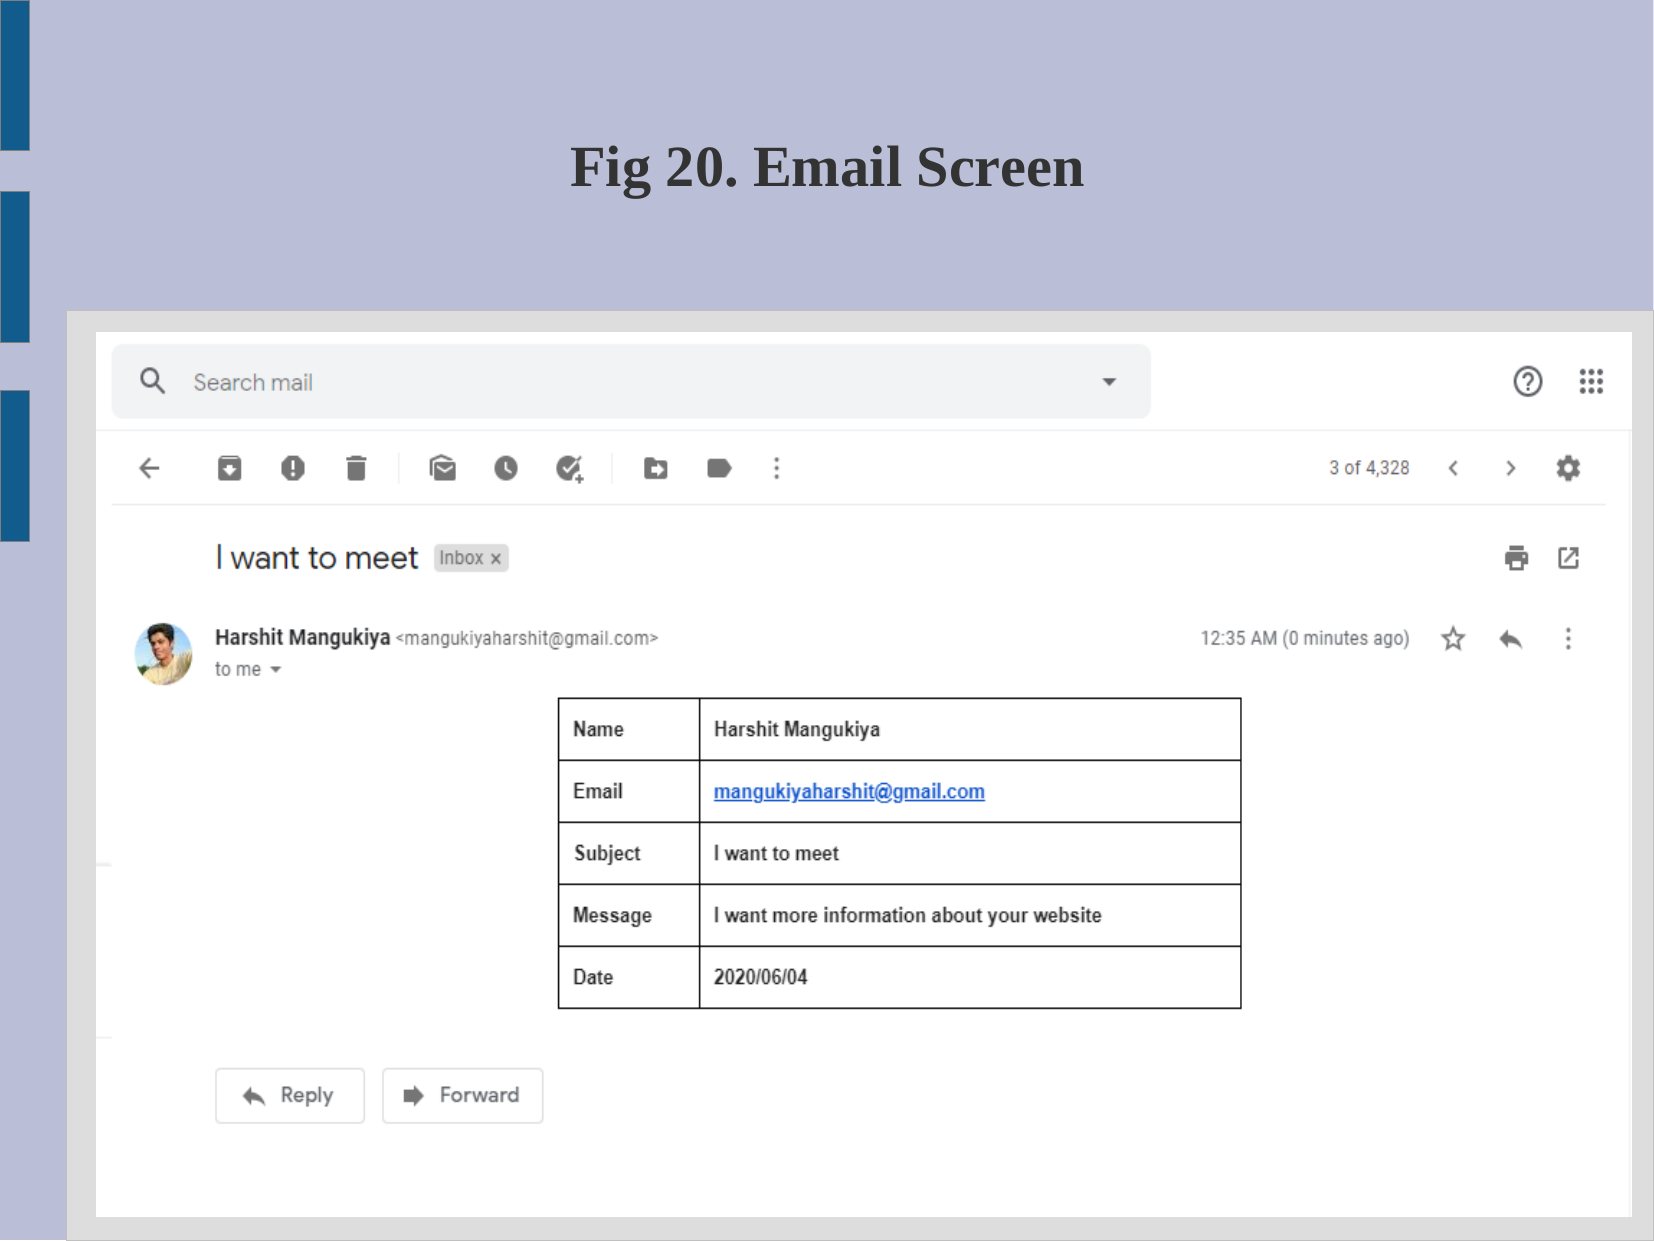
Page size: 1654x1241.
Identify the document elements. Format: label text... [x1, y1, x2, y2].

title Fig 20. Email Screen [121, 62, 1534, 271]
picture [96, 332, 1632, 1218]
